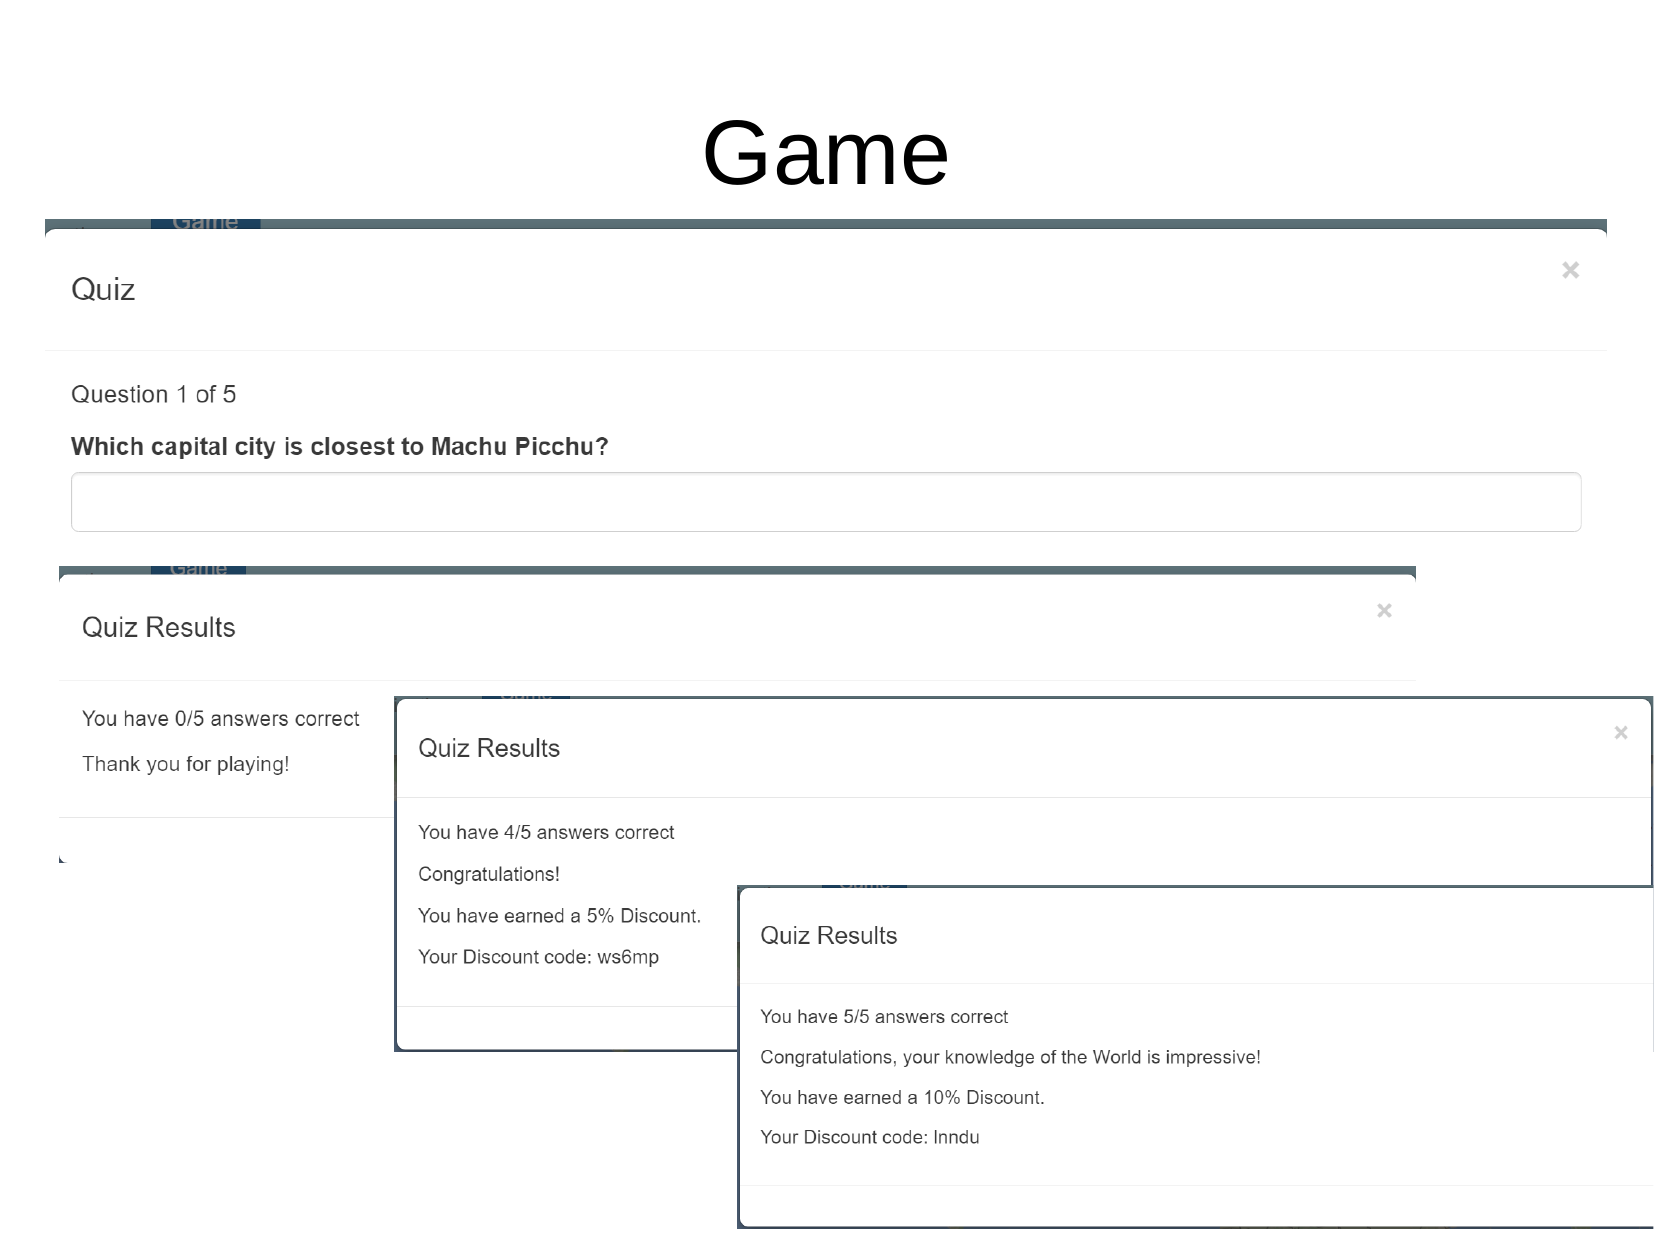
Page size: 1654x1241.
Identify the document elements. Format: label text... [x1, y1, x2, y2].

picture [45, 219, 1607, 560]
picture [59, 566, 1654, 1229]
title Game [82, 49, 1571, 219]
